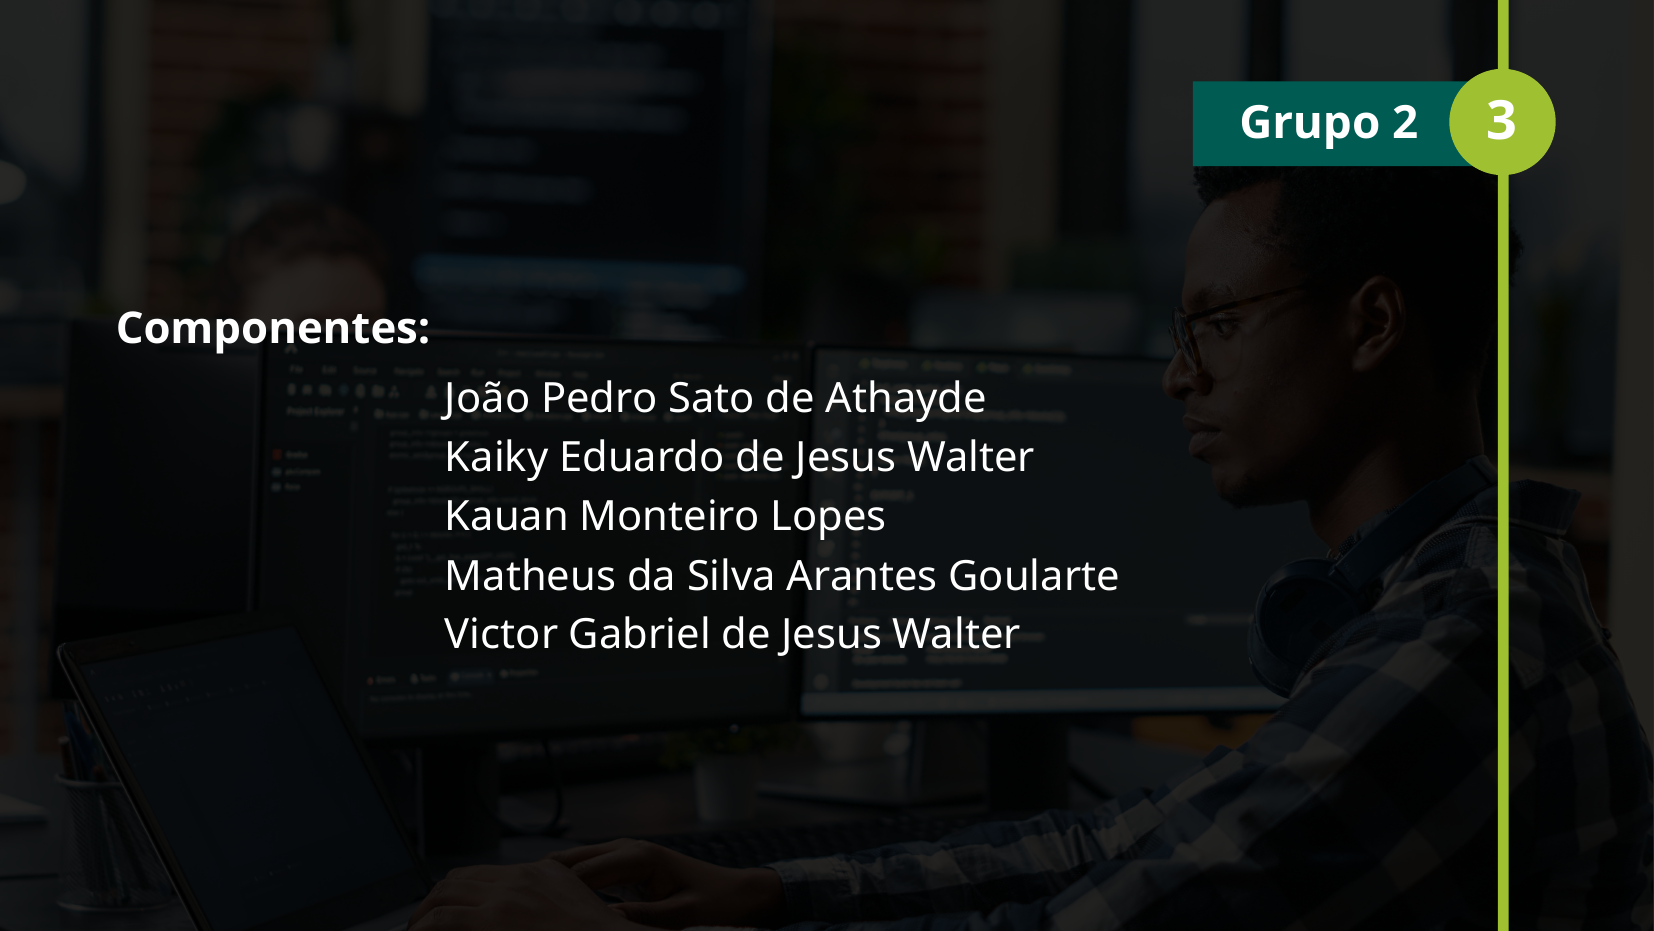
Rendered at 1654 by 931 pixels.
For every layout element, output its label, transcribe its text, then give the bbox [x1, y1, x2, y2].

text_box [0, 0, 1654, 931]
text_box Kauan Monteiro Lopes [430, 478, 1498, 537]
text_box 3 [1453, 74, 1532, 167]
text_box Matheus da Silva Arantes Goularte [430, 537, 1498, 609]
text_box Grupo 2 [1211, 81, 1434, 161]
text_box João Pedro Sato de Athayde [430, 360, 1498, 419]
text_box Componentes: [101, 289, 1497, 363]
text_box Kaiky Eduardo de Jesus Walter [430, 419, 1498, 478]
text_box Victor Gabriel de Jesus Walter [430, 609, 1498, 668]
